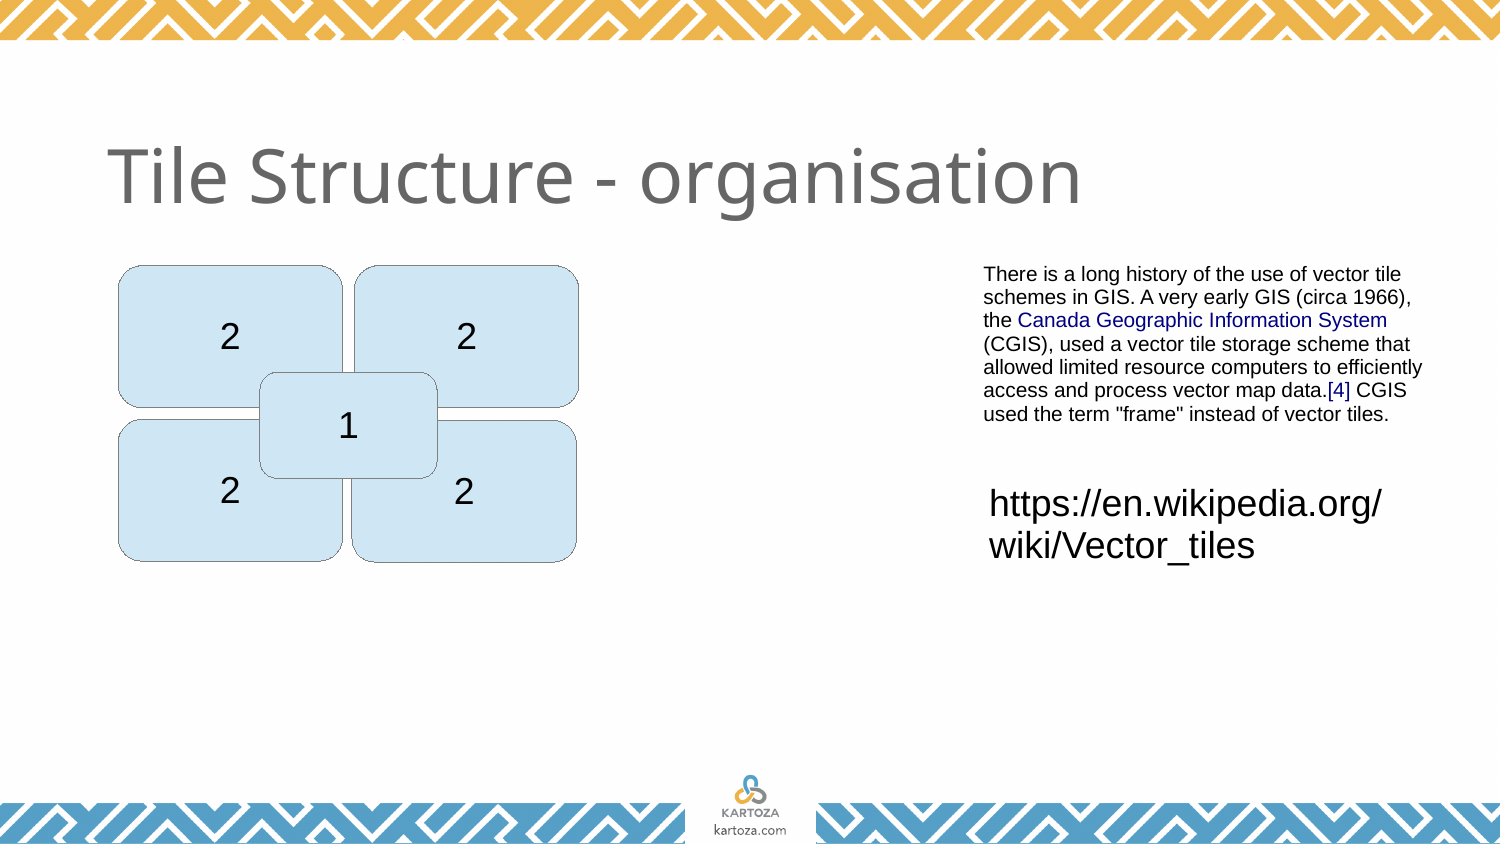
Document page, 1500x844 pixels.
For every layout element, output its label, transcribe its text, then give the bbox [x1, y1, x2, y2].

text_box 1 [259, 372, 438, 479]
title Tile Structure - organisation [107, 94, 1393, 256]
text_box 2 [354, 265, 579, 408]
text_box There is a long history of the use of vector tile schemes in GIS. A very early GIS (circa 1966), the Canada Geographic Information System (CGIS), used a vector tile storage scheme that allowed limited resource computers to efficiently access and process vector map data.[4] CGIS used the term "frame" instead of vector tiles. [968, 255, 1453, 575]
text_box 2 [351, 420, 577, 563]
text_box 2 [118, 419, 343, 562]
picture [0, 0, 1500, 844]
text_box https://en.wikipedia.org/wiki/Vector_tiles [974, 475, 1425, 575]
text_box 2 [118, 265, 343, 408]
